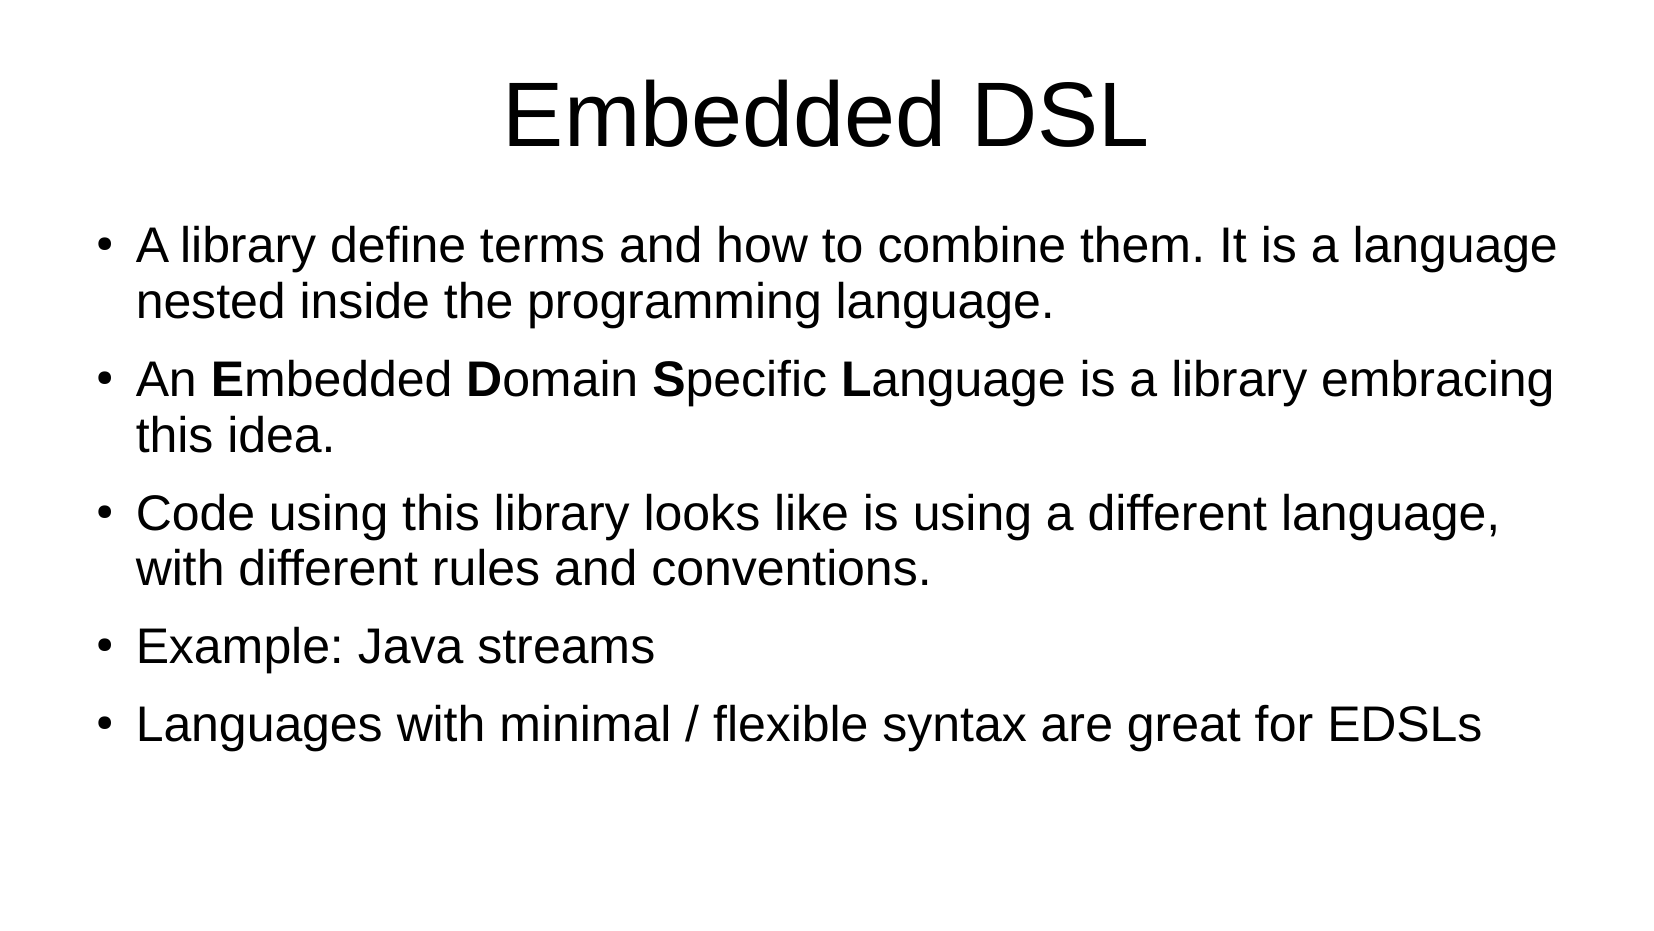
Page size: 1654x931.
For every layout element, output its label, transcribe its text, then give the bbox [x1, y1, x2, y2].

list A library define terms and how to combine them. It is a language nested inside the programming language. An Embedded Domain Specific Language is a library embracing this idea. Code using this library looks like is using a different language, with different rules and conventions. Example: Java streams Languages with minimal / flexible syntax are great for EDSLs [82, 217, 1571, 758]
title Embedded DSL [82, 37, 1571, 193]
